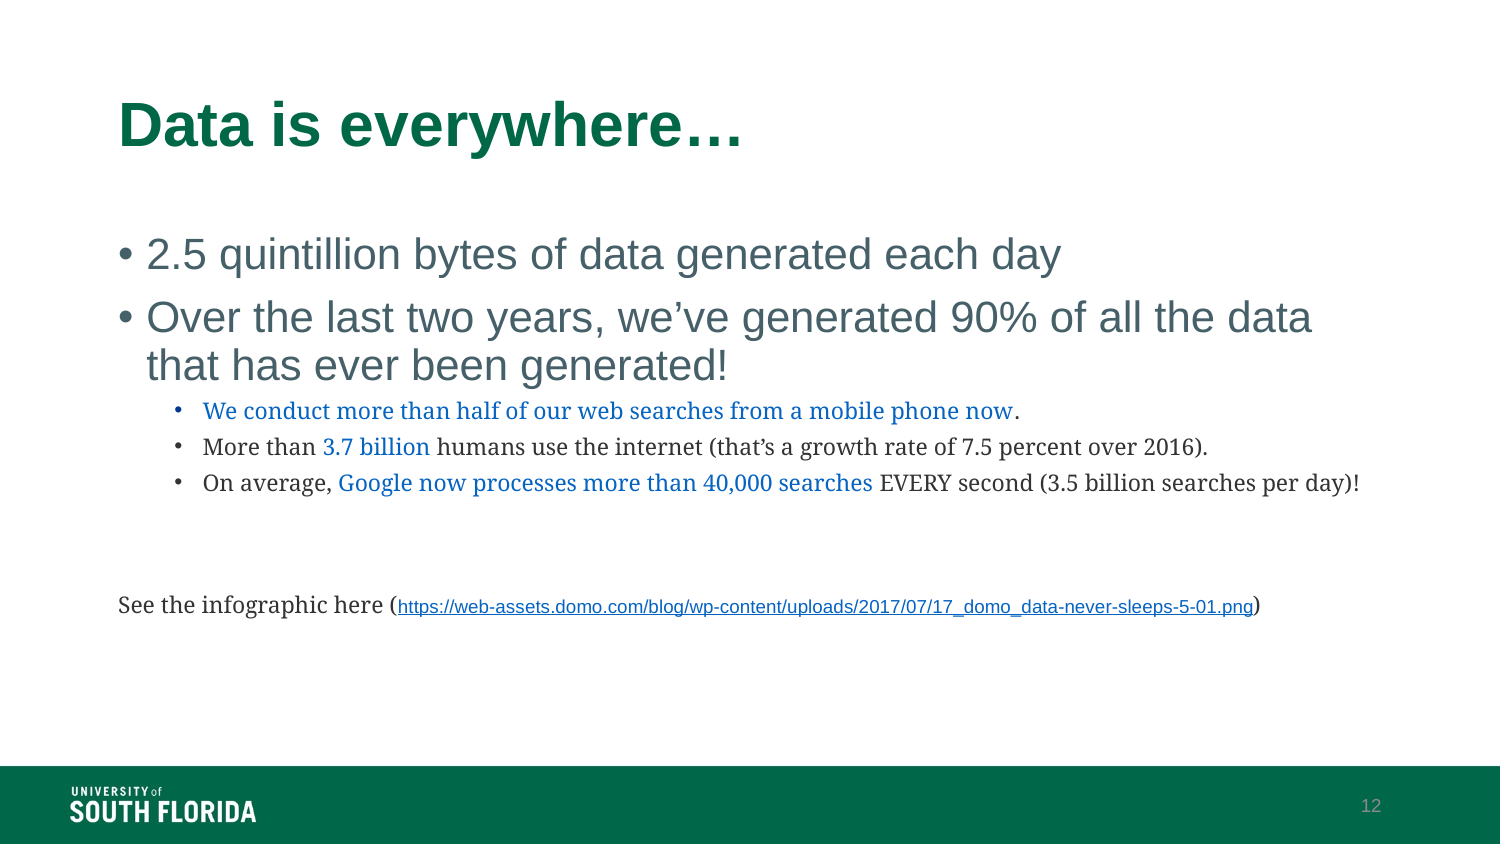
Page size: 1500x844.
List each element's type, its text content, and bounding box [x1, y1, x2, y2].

title Data is everywhere… [103, 44, 1397, 208]
list 2.5 quintillion bytes of data generated each day Over the last two years, we’ve generated 90% of all the data that has ever been generated! We conduct more than half of our web searches from a mobile phone now. More than 3.7 billion humans use the internet (that’s a growth rate of 7.5 percent over 2016). On average, Google now processes more than 40,000 searches EVERY second (3.5 billion searches per day)! See the infographic here (https://web-assets.domo.com/blog/wp-content/uploads/2017/07/17_domo_data-never-sleeps-5-01.png) [103, 224, 1397, 760]
picture [0, 0, 1500, 844]
